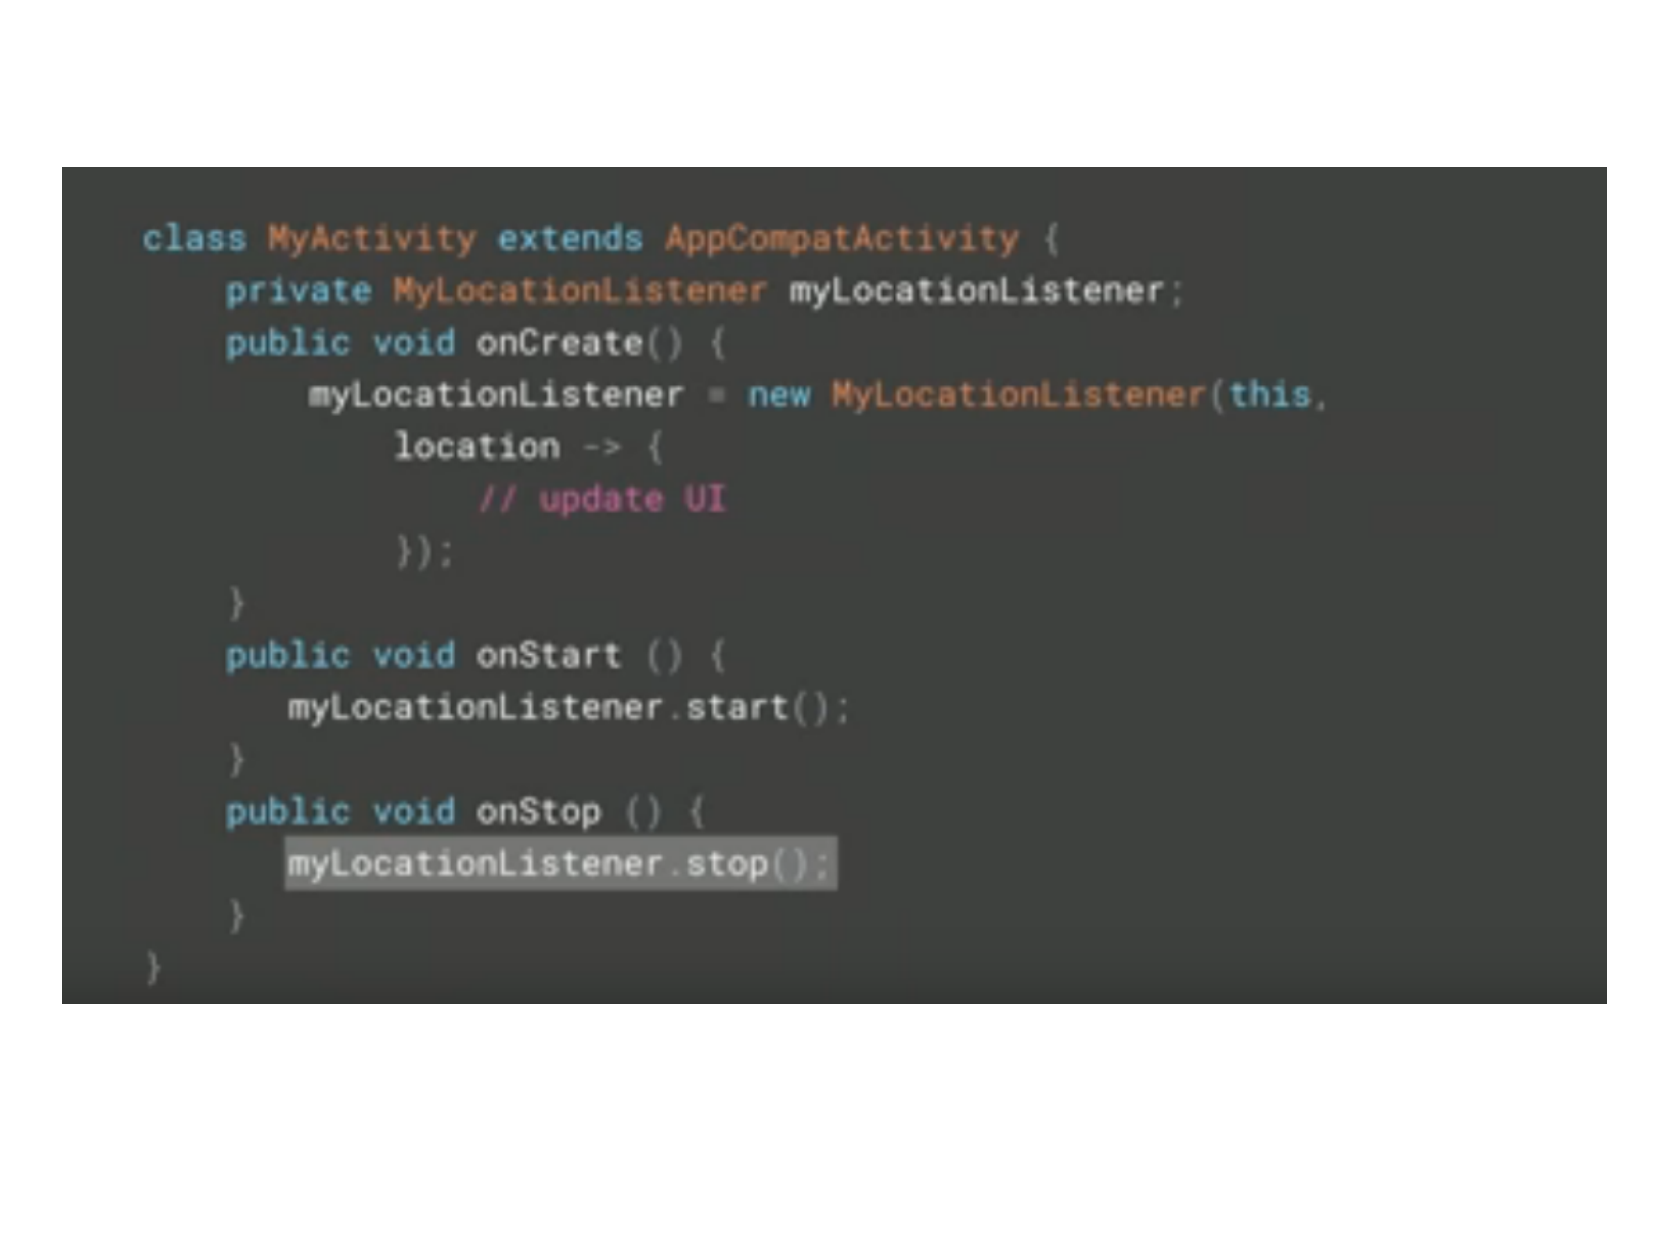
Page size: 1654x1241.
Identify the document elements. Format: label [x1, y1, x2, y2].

picture [62, 167, 1607, 1004]
